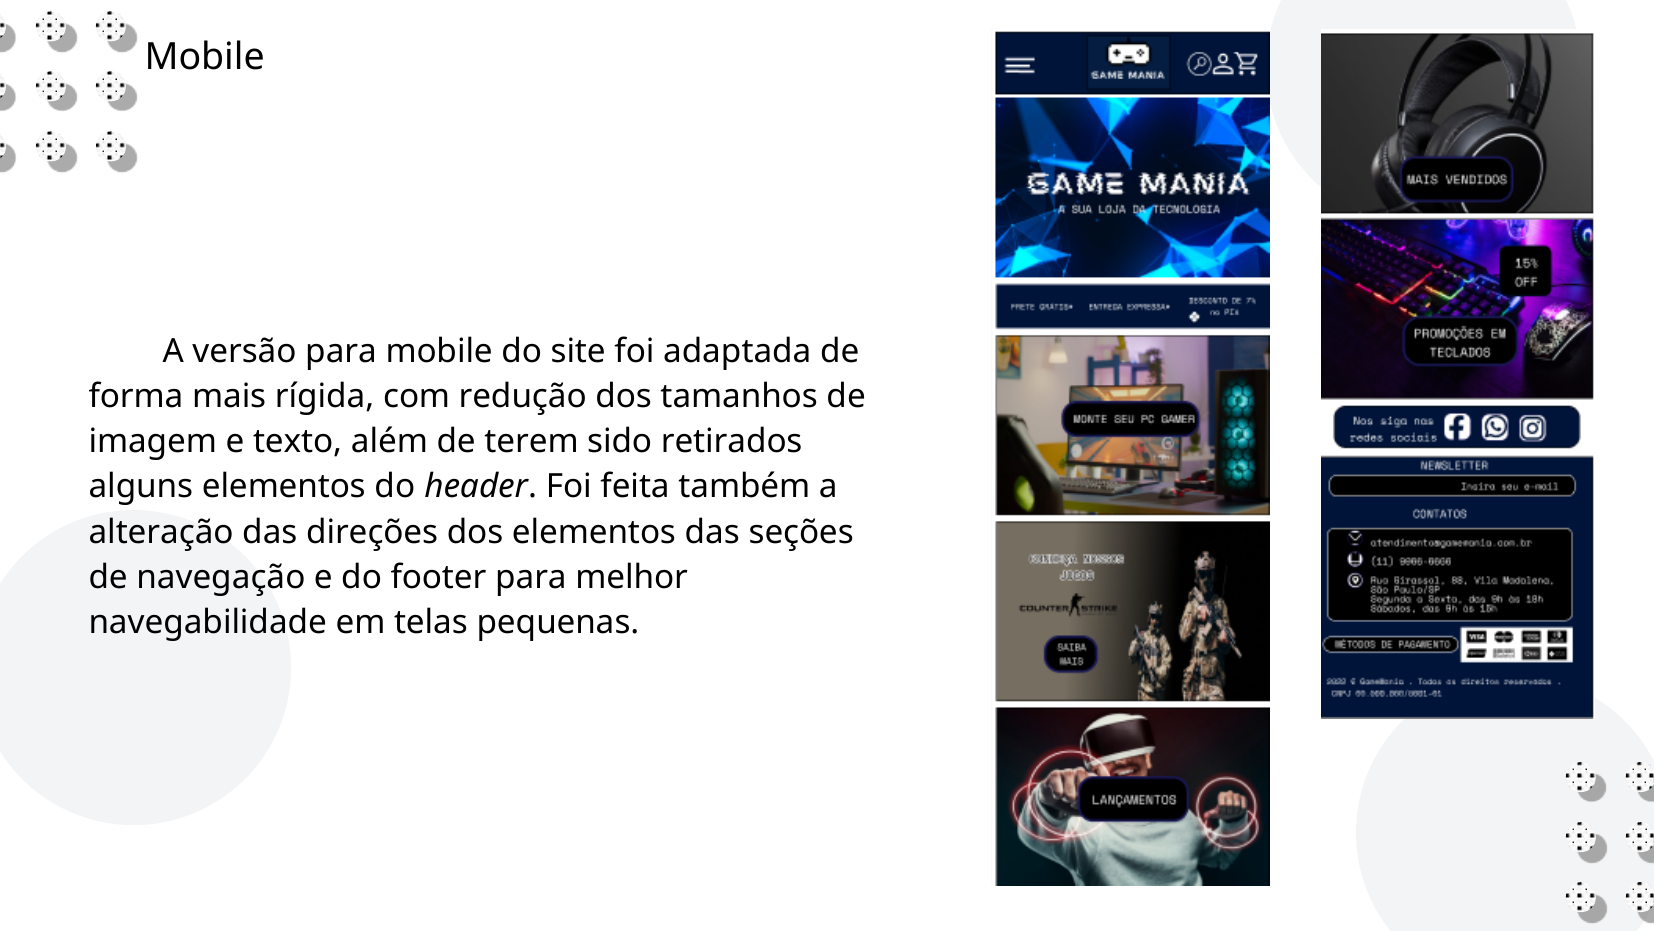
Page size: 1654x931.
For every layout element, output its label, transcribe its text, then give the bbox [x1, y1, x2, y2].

picture [1565, 882, 1596, 913]
picture [95, 71, 126, 102]
picture [35, 71, 66, 102]
text_box A versão para mobile do site foi adaptada de forma mais rígida, com redução dos tamanhos de imagem e texto, além de terem sido retirados alguns elementos do header. Foi feita também a alteração das direções dos elementos das seções de navegação e do footer para melhor navegabilidade em telas pequenas. [88, 236, 886, 827]
picture [35, 11, 66, 42]
picture [95, 131, 127, 162]
picture [991, 29, 1270, 886]
picture [95, 11, 126, 42]
picture [1625, 762, 1654, 793]
picture [1625, 882, 1654, 913]
picture [1321, 29, 1595, 719]
picture [1625, 822, 1654, 853]
picture [0, 134, 7, 159]
picture [0, 14, 6, 39]
picture [0, 74, 6, 99]
picture [1565, 762, 1596, 793]
text_box Mobile [144, 29, 972, 166]
picture [35, 131, 67, 162]
picture [1565, 822, 1596, 853]
